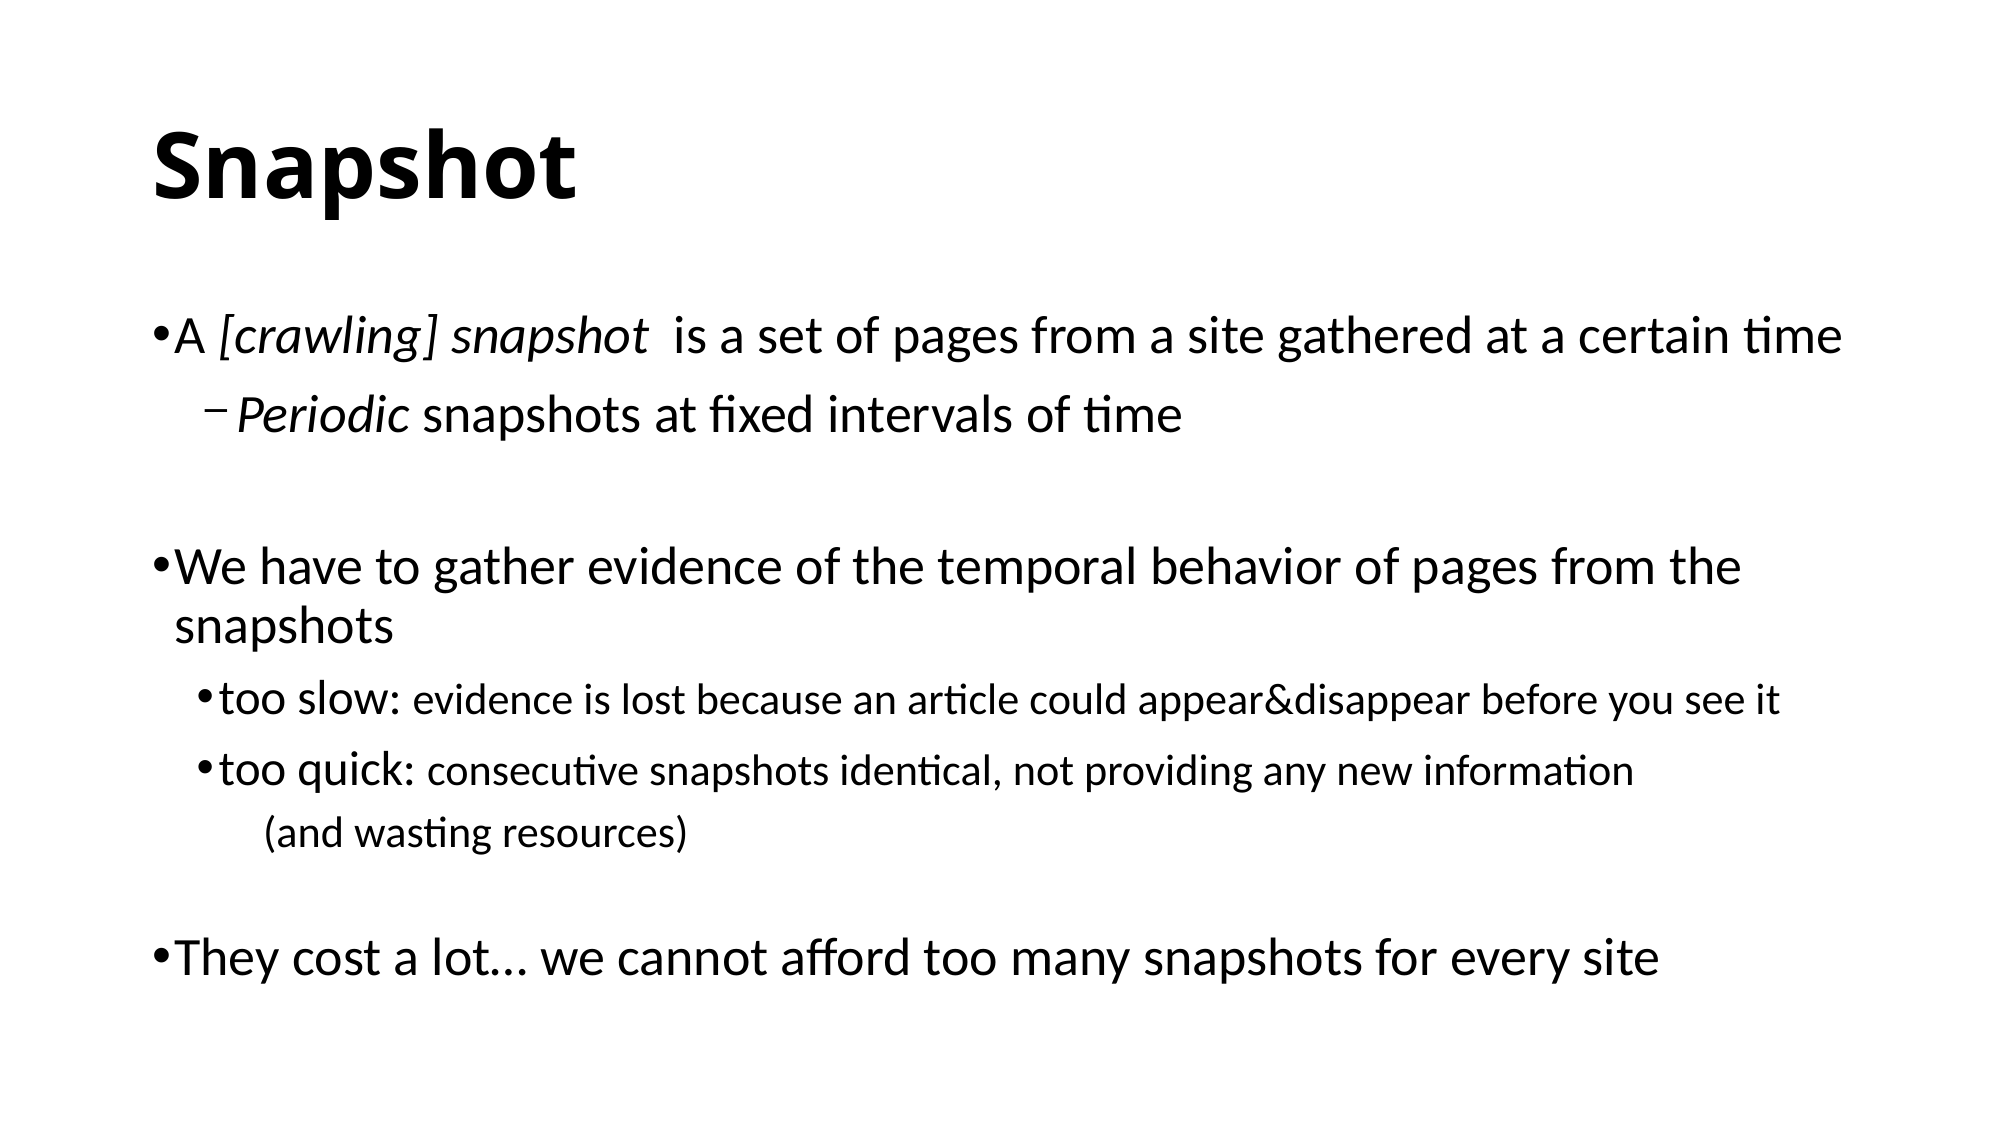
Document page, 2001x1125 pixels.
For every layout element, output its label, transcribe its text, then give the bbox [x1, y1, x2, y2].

title Snapshot [137, 59, 1863, 278]
list A [crawling] snapshot is a set of pages from a site gathered at a certain time Periodic snapshots at fixed intervals of time We have to gather evidence of the temporal behavior of pages from the snapshots too slow: evidence is lost because an article could appear&disappear before you see it too quick: consecutive snapshots identical, not providing any new information (and wasting resources) They cost a lot… we cannot afford too many snapshots for every site [137, 299, 1863, 1036]
